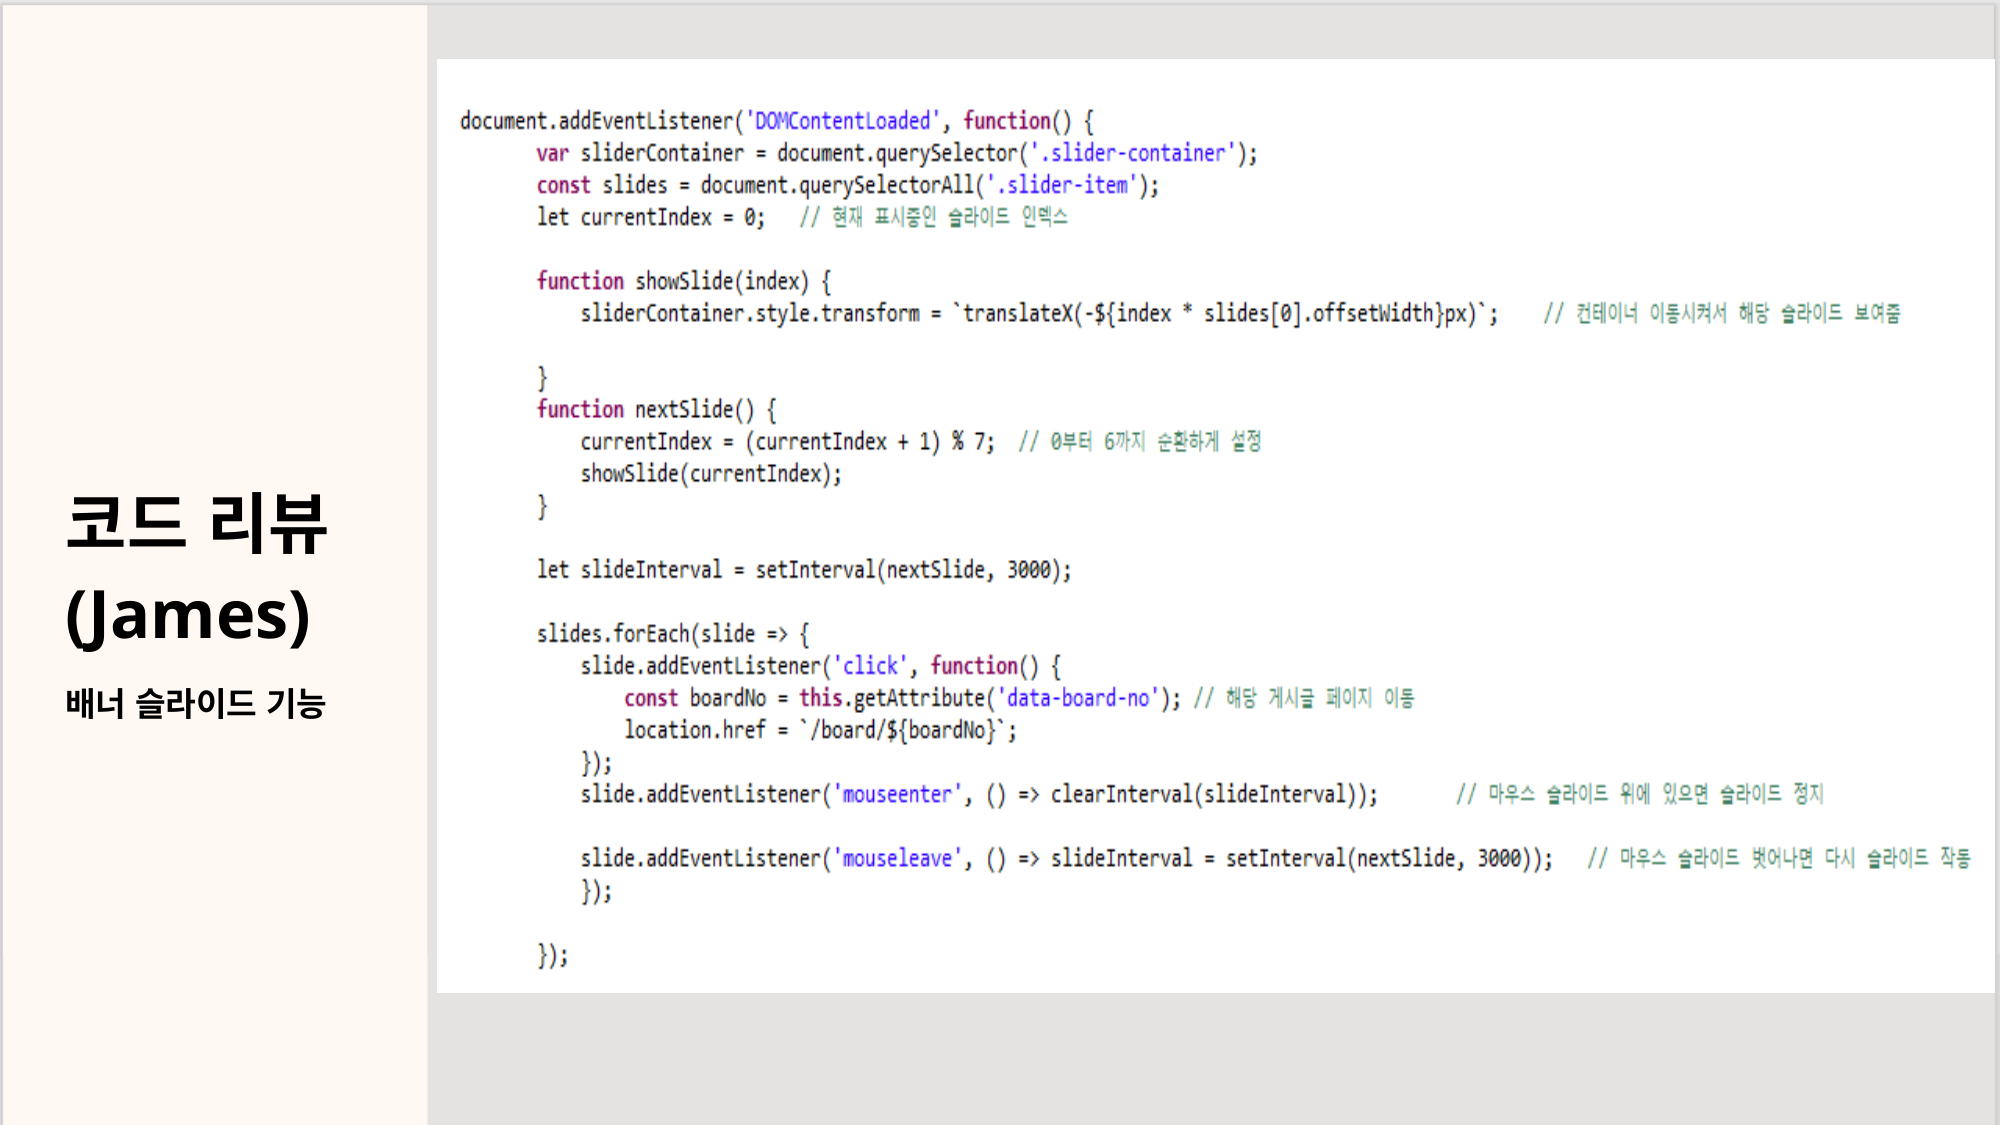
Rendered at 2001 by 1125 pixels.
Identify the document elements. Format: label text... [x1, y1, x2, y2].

picture [0, 0, 2000, 1125]
text_box 코드 리뷰 (James) [51, 463, 346, 666]
text_box 배너 슬라이드 기능 [50, 670, 343, 734]
text_box S3 Bucket [1613, 1112, 1826, 1117]
